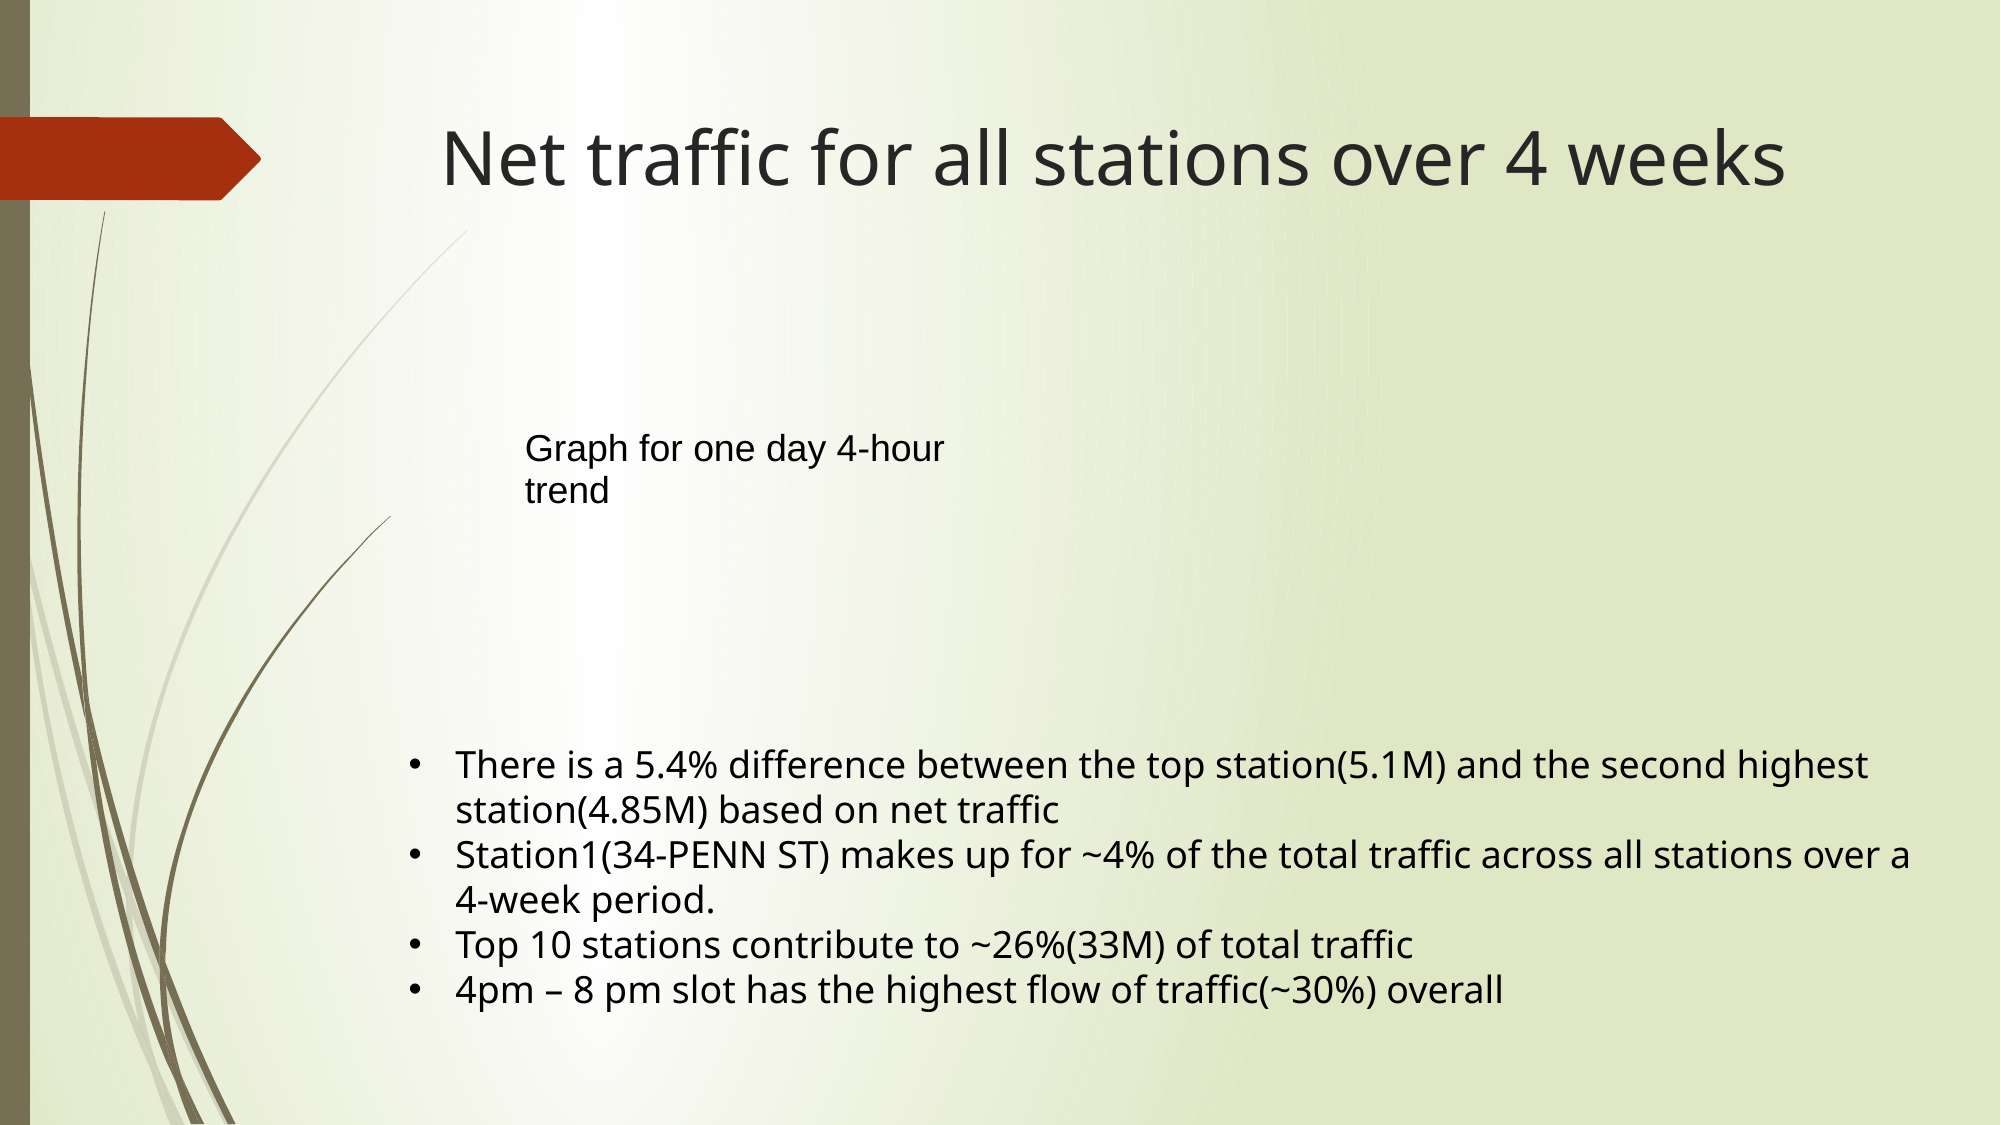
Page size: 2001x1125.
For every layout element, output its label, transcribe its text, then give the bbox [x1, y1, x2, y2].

text_box Graph for one day 4-hour trend [510, 420, 1051, 519]
title Net traffic for all stations over 4 weeks [425, 102, 1888, 313]
text_box There is a 5.4% difference between the top station(5.1M) and the second highest station(4.85M) based on net traffic Station1(34-PENN ST) makes up for ~4% of the total traffic across all stations over a 4-week period. Top 10 stations contribute to ~26%(33M) of total traffic 4pm – 8 pm slot has the highest flow of traffic(~30%) overall [393, 733, 1956, 1018]
